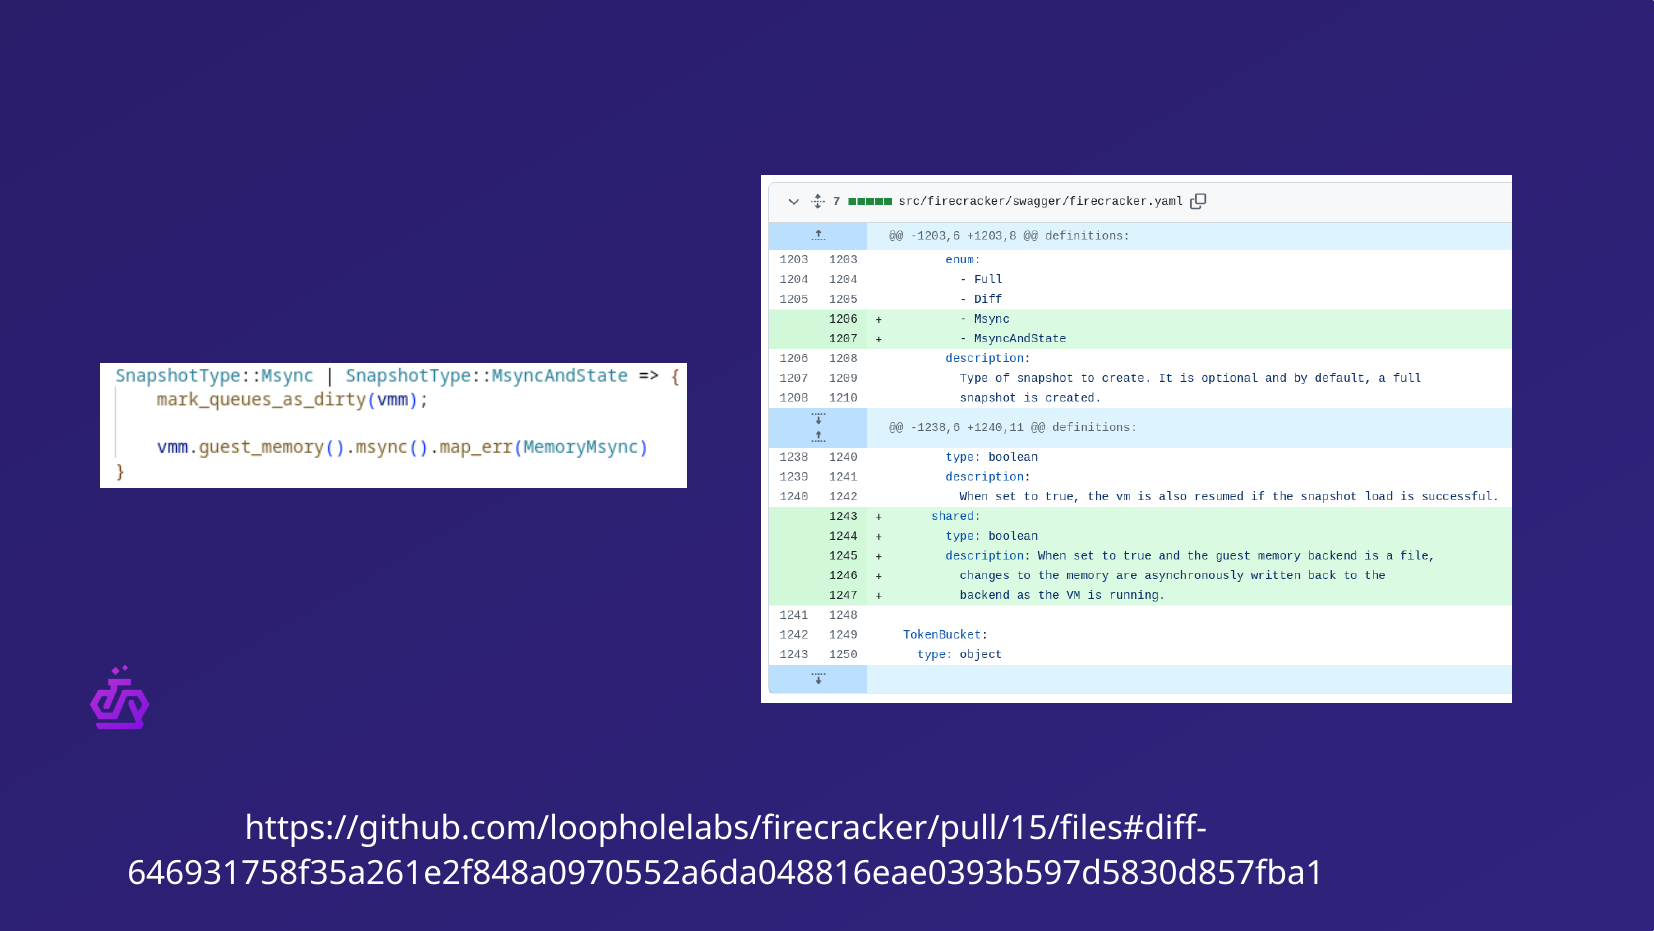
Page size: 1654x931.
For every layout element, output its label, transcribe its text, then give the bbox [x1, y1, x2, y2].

picture [761, 175, 1512, 703]
text_box https://github.com/loopholelabs/firecracker/pull/15/files#diff-646931758f35a261e2f848a0970552a6da048816eae0393b597d5830d857fba1 [112, 728, 1613, 931]
picture [100, 363, 687, 488]
picture [70, 643, 150, 755]
